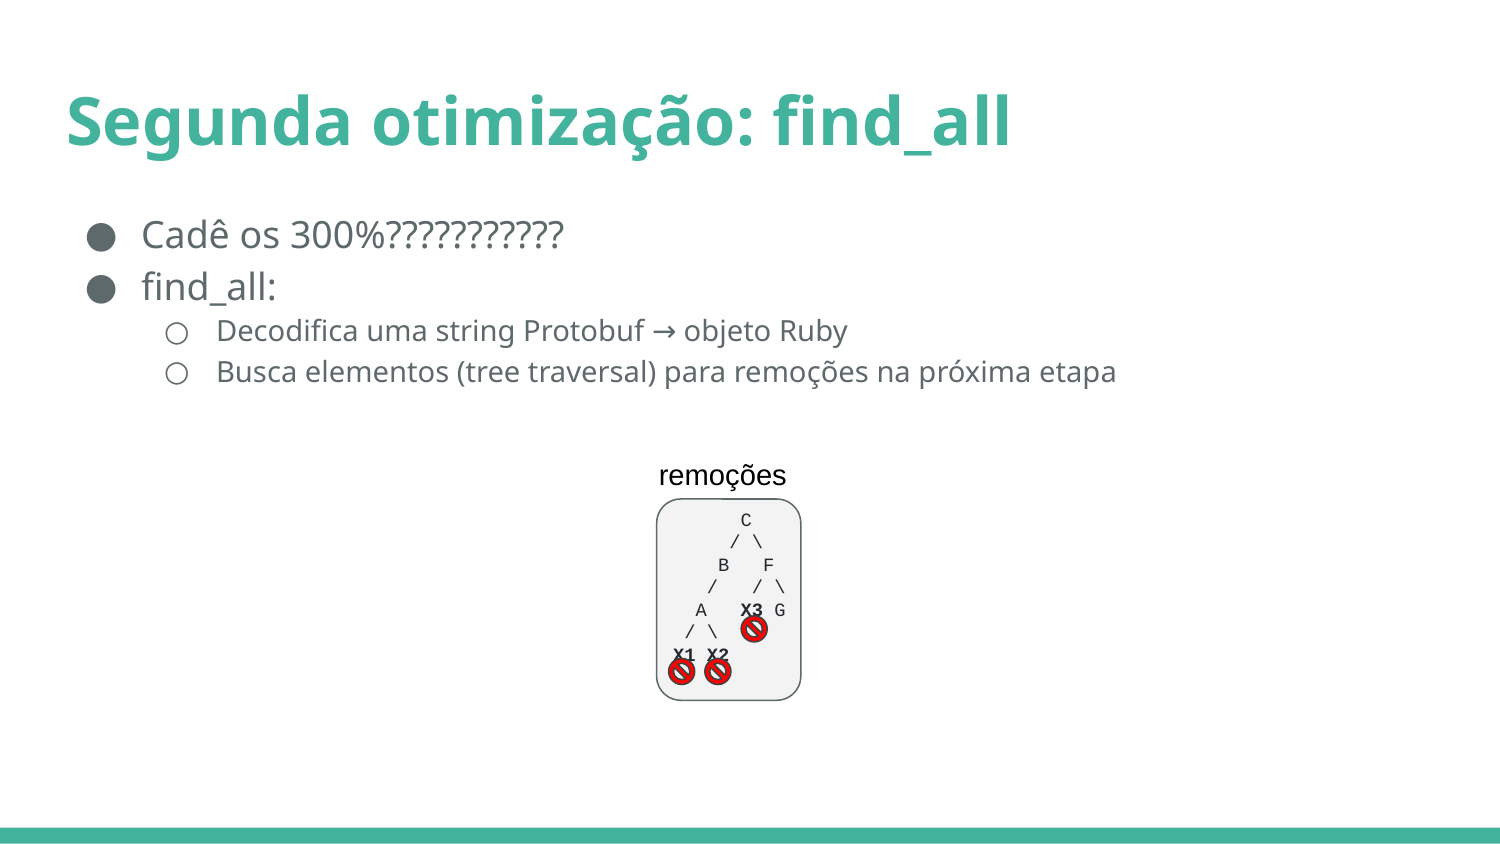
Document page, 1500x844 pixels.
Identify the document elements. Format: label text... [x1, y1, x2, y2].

text_box C / \ B F / / \ A X3 G / \ X1 X2 [658, 500, 809, 721]
title Segunda otimização: find_all [51, 64, 1449, 167]
text_box remoções [643, 441, 865, 500]
text_box [704, 658, 731, 685]
list Cadê os 300%??????????? find_all: Decodifica uma string Protobuf → objeto Ruby Busca elementos (tree traversal) para remoções na próxima etapa [51, 189, 1449, 369]
text_box [741, 615, 768, 642]
text_box [668, 658, 695, 685]
